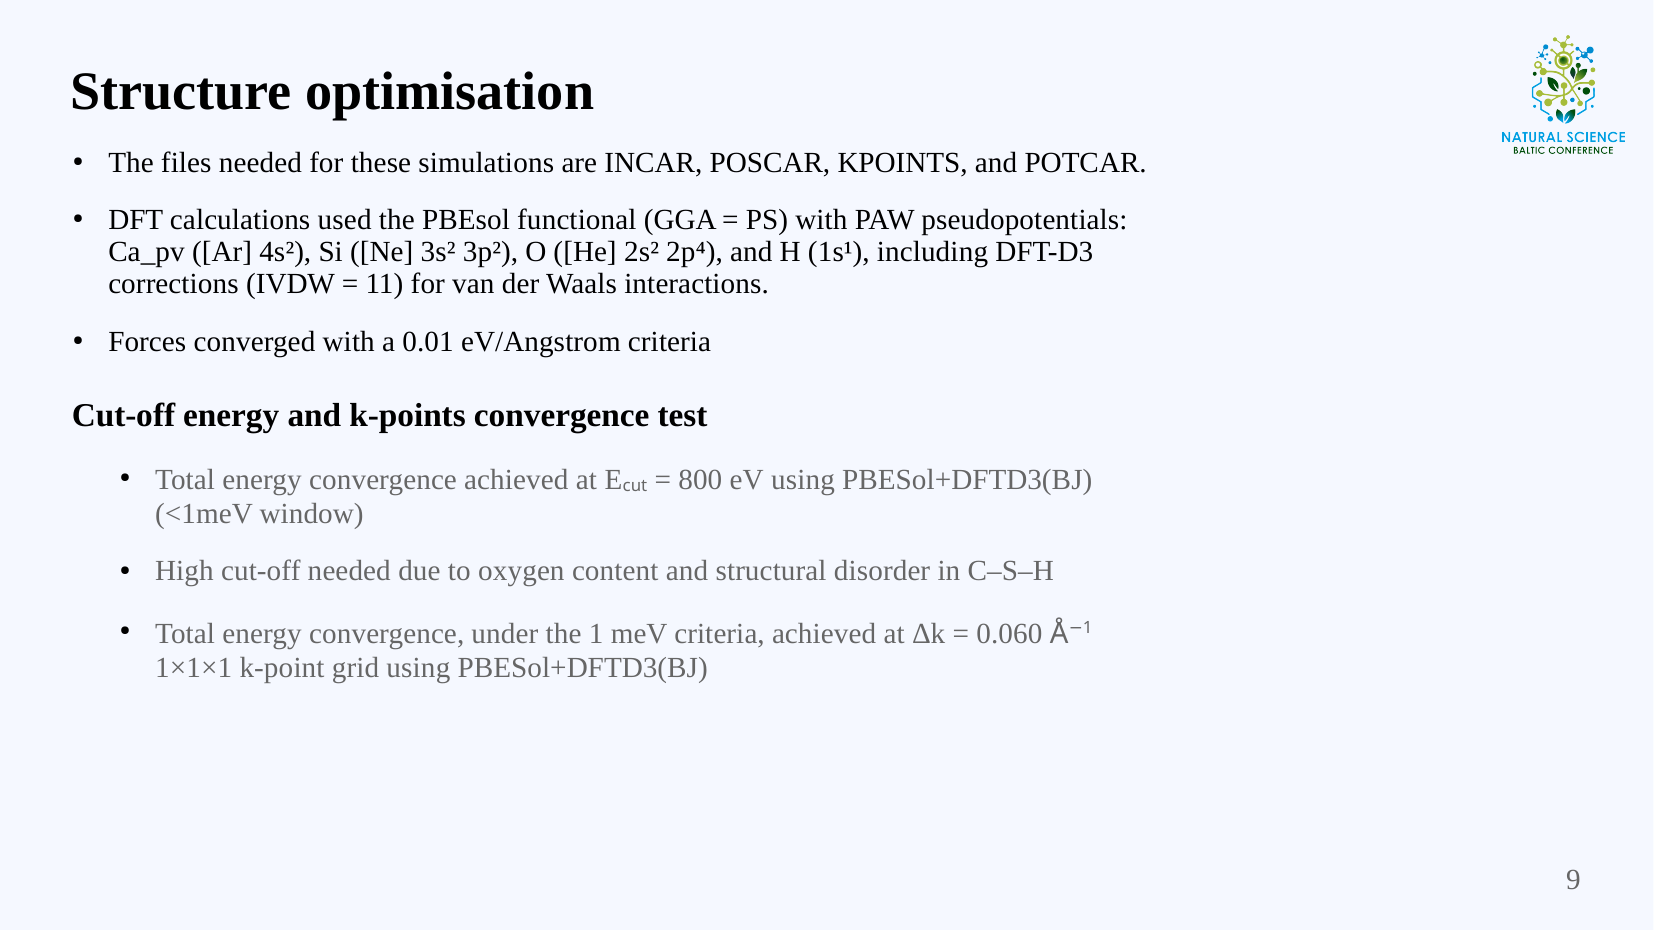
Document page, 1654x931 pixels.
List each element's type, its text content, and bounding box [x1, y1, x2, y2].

text_box Total energy convergence achieved at Ecut = 800 eV using PBESol+DFTD3(BJ) (<1meV window) High cut-off needed due to oxygen content and structural disorder in C–S–H Total energy convergence, under the 1 meV criteria, achieved at ∆k = 0.060 Å−1 1×1×1 k-point grid using PBESol+DFTD3(BJ) [104, 450, 1160, 679]
picture [1502, 35, 1625, 154]
text_box The files needed for these simulations are INCAR, POSCAR, KPOINTS, and POTCAR. DFT calculations used the PBEsol functional (GGA = PS) with PAW pseudopotentials: Ca_pv ([Ar] 4s²), Si ([Ne] 3s² 3p²), O ([He] 2s² 2p⁴), and H (1s¹), including DFT-D3 corrections (IVDW = 11) for van der Waals interactions. Forces converged with a 0.01 eV/Angstrom criteria [58, 139, 1168, 365]
text_box Cut-off energy and k-points convergence test [57, 388, 1091, 478]
title Structure optimisation [70, 41, 1523, 142]
